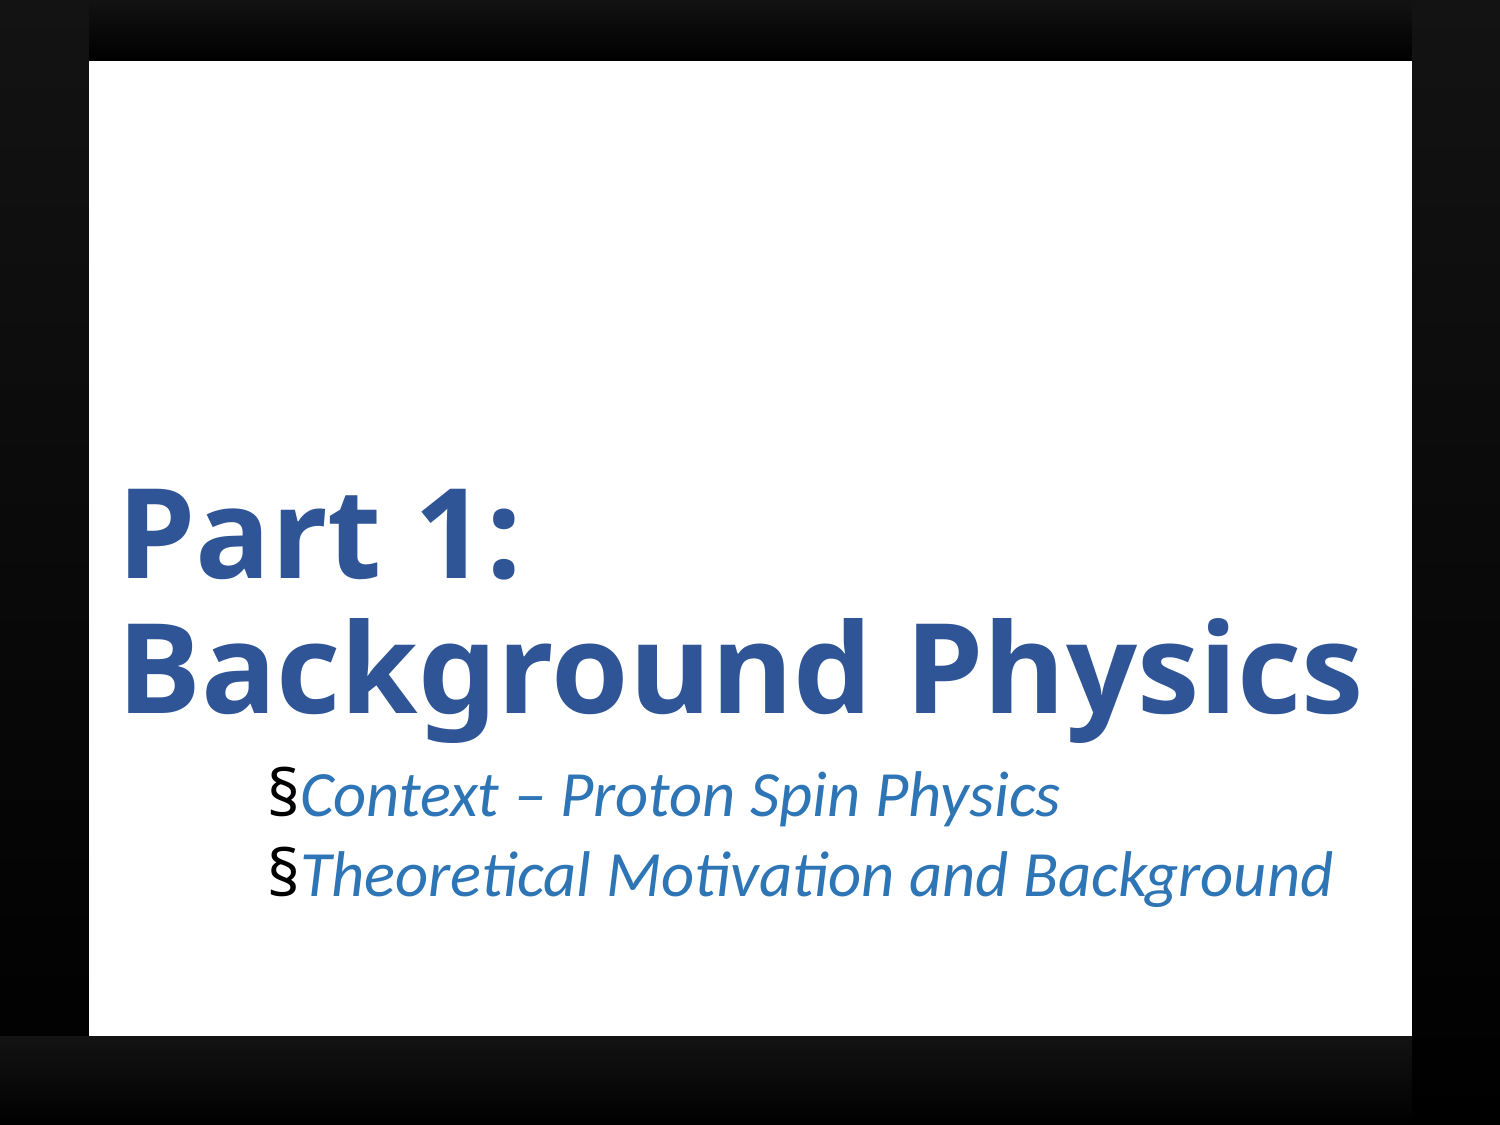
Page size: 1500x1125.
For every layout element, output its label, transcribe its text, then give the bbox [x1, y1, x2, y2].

list Context – Proton Spin Physics Theoretical Motivation and Background [102, 752, 1397, 999]
title Part 1: Background Physics [102, 280, 1397, 749]
